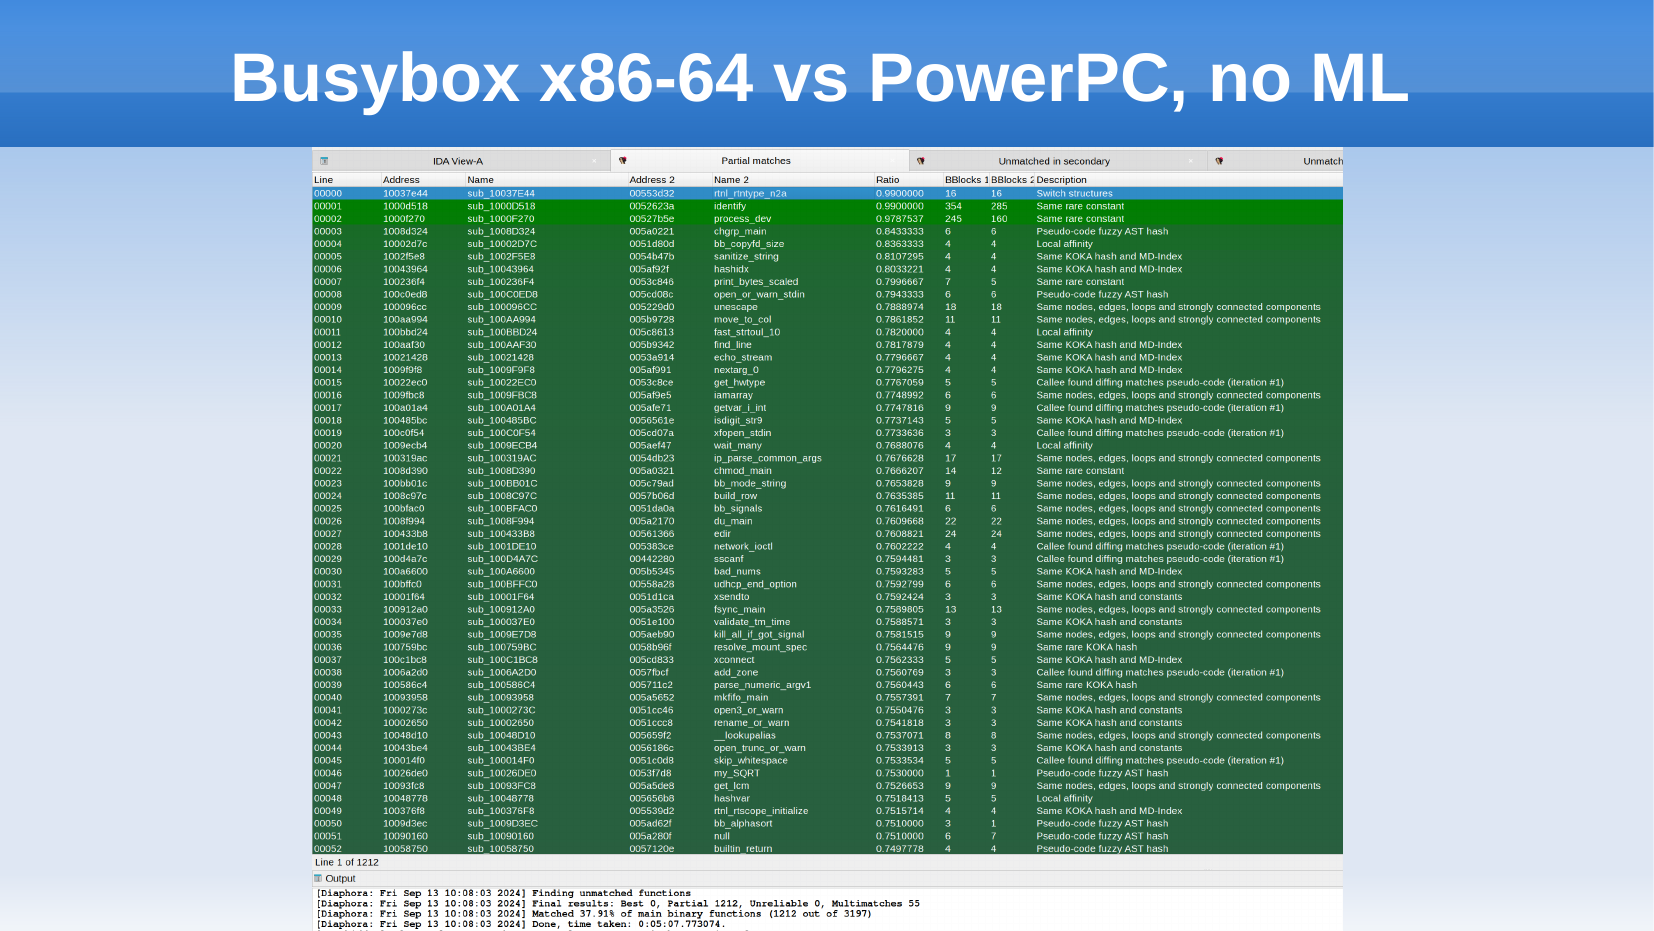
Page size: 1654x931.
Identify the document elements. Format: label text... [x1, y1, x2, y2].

title Busybox x86-64 vs PowerPC, no ML [76, 0, 1565, 156]
picture [0, 0, 1654, 931]
